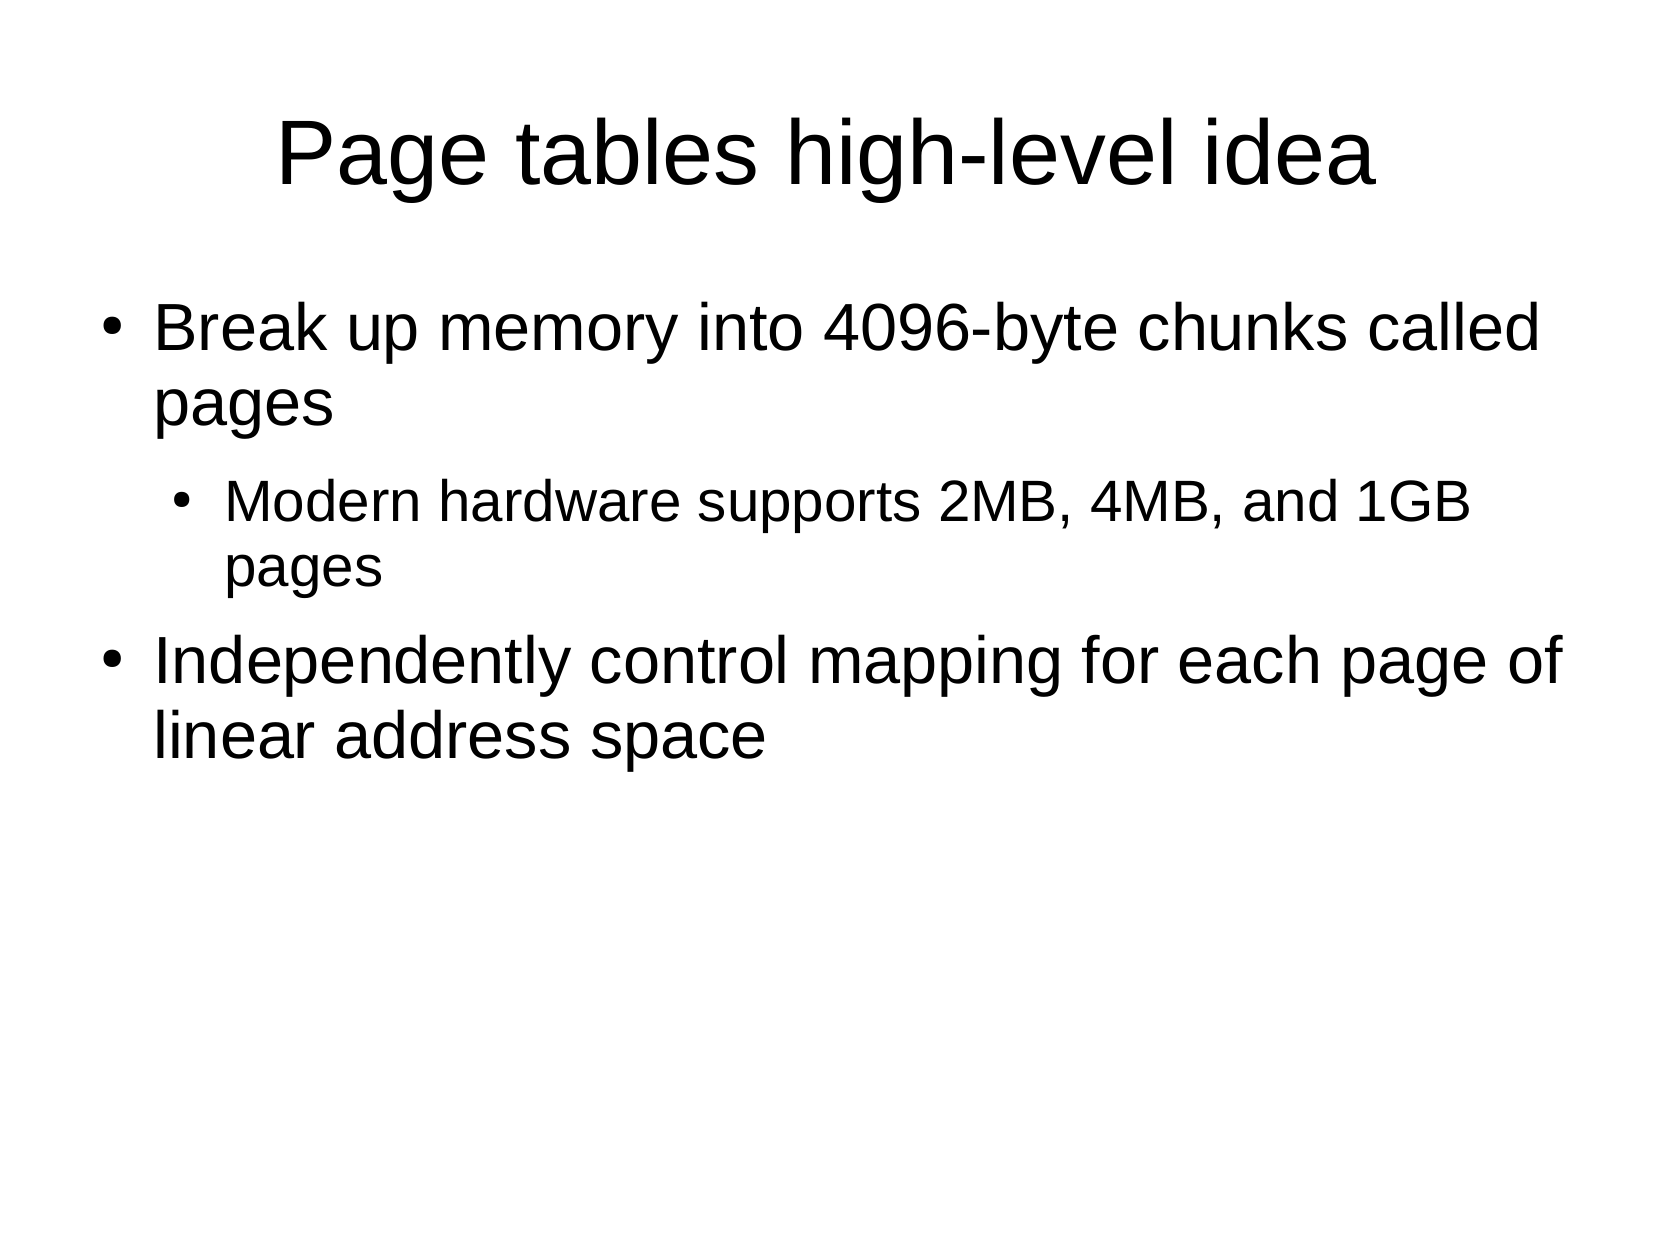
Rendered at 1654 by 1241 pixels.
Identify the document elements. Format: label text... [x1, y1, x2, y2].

title Page tables high-level idea [82, 49, 1571, 257]
list Break up memory into 4096-byte chunks called pages Modern hardware supports 2MB, 4MB, and 1GB pages Independently control mapping for each page of linear address space [82, 290, 1571, 1010]
